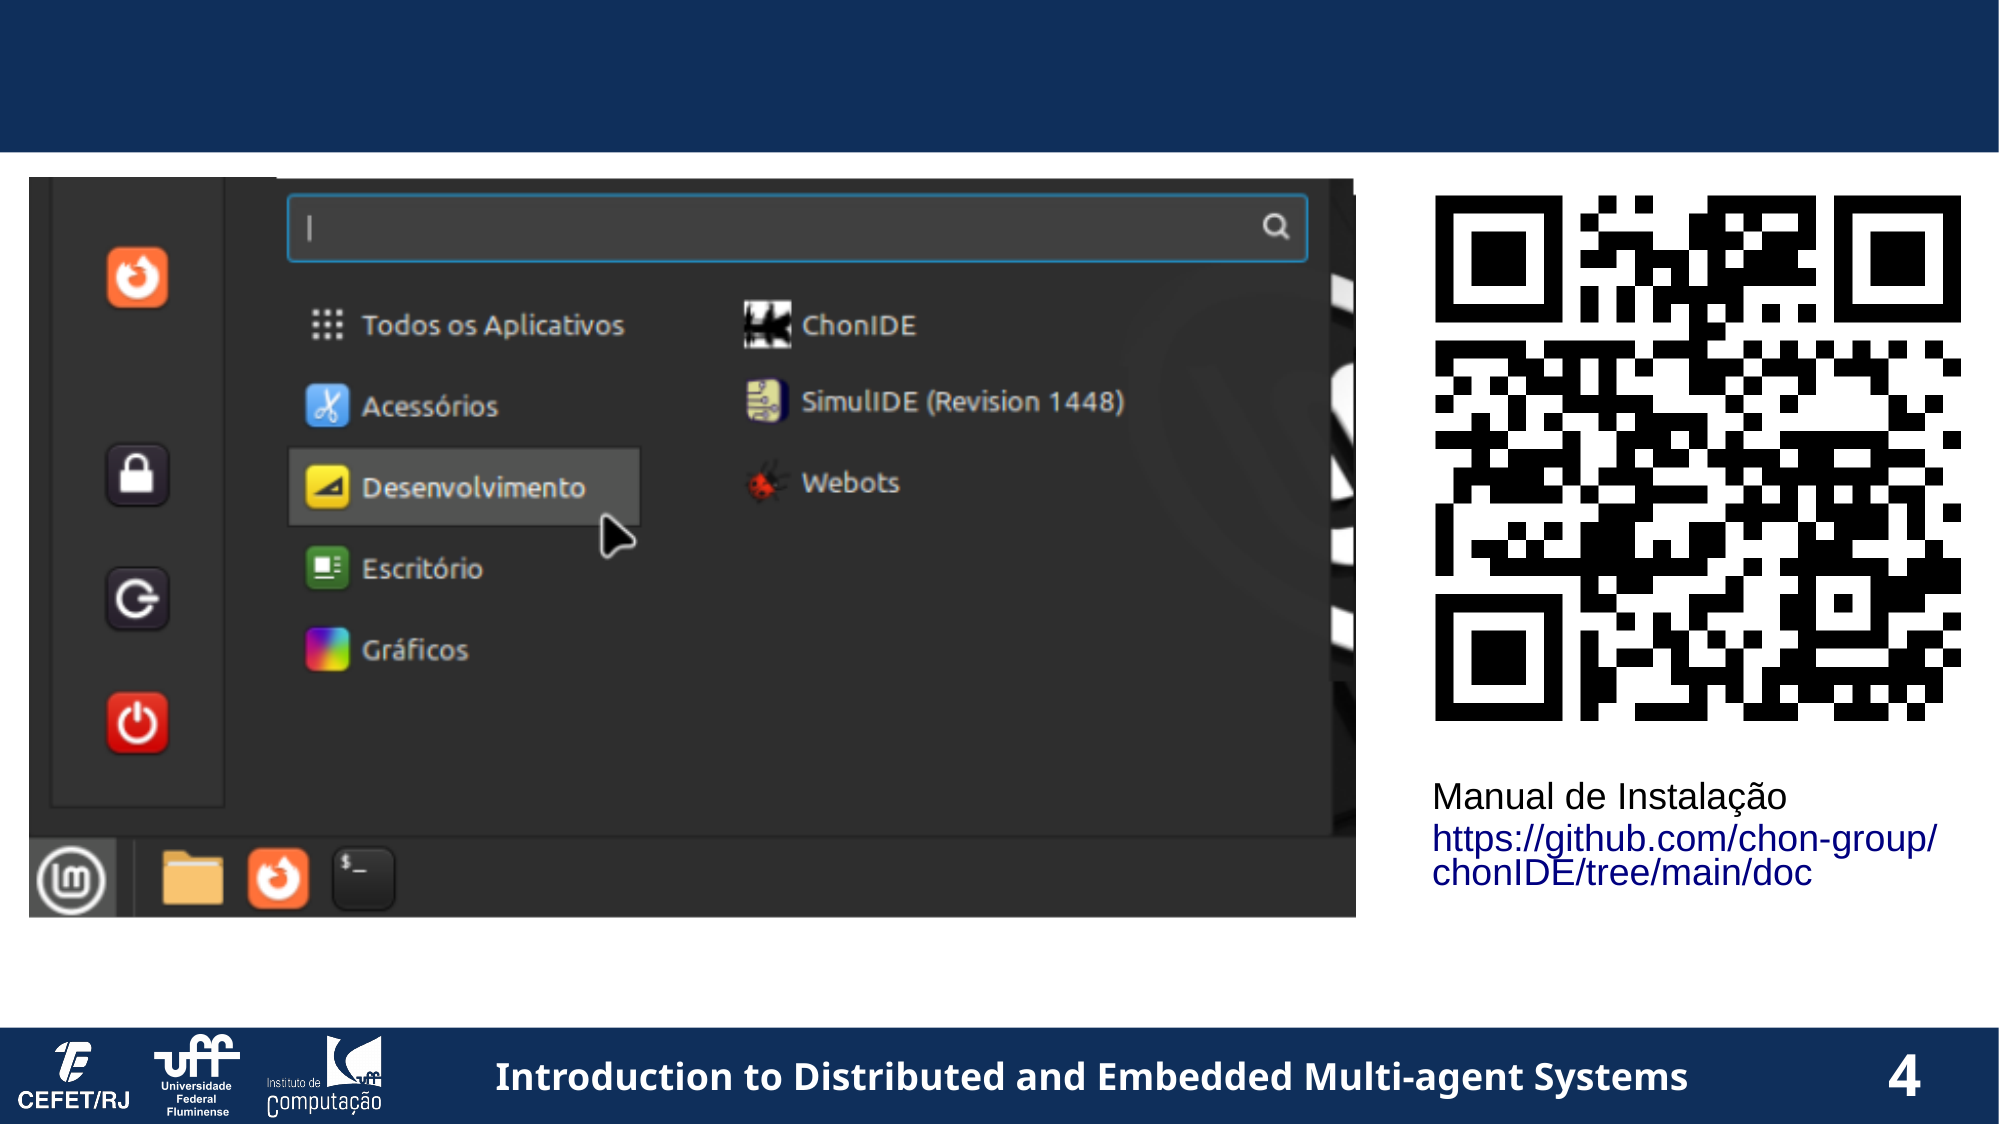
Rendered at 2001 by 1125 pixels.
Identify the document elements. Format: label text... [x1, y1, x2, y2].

picture [1417, 177, 1979, 739]
text_box Manual de Instalaçãohttps://github.com/chon-group/chonIDE/tree/main/doc [1417, 767, 1961, 975]
picture [18, 1021, 129, 1125]
picture [29, 177, 1356, 926]
picture [153, 1033, 241, 1121]
picture [265, 1033, 383, 1118]
